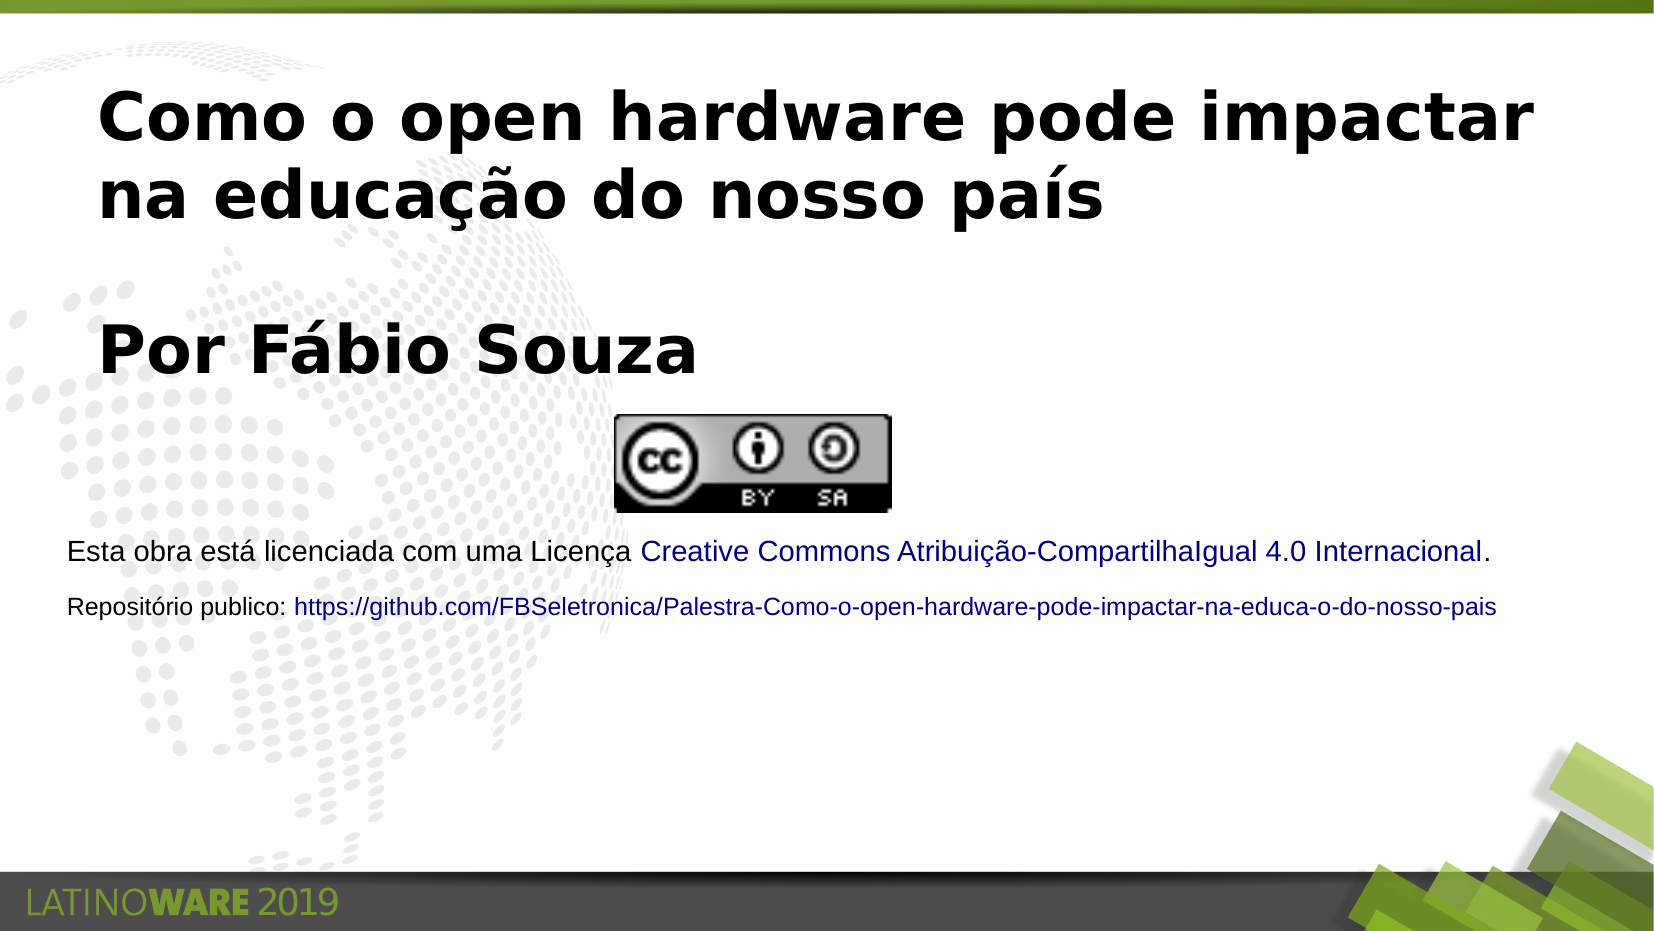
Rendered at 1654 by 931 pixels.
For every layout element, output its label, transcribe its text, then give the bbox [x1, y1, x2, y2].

text_box Esta obra está licenciada com uma Licença Creative Commons Atribuição-CompartilhaIgual 4.0 Internacional. Repositório publico: https://github.com/FBSeletronica/Palestra-Como-o-open-hardware-pode-impactar-na-educa-o-do-nosso-pais [52, 527, 1606, 666]
text_box Como o open hardware pode impactar na educação do nosso país Por Fábio Souza [82, 70, 1571, 527]
picture [0, 0, 1654, 931]
text_box Como o open hardware pode impactar na educação do nosso país Por Fábio Souza [82, 666, 1571, 827]
